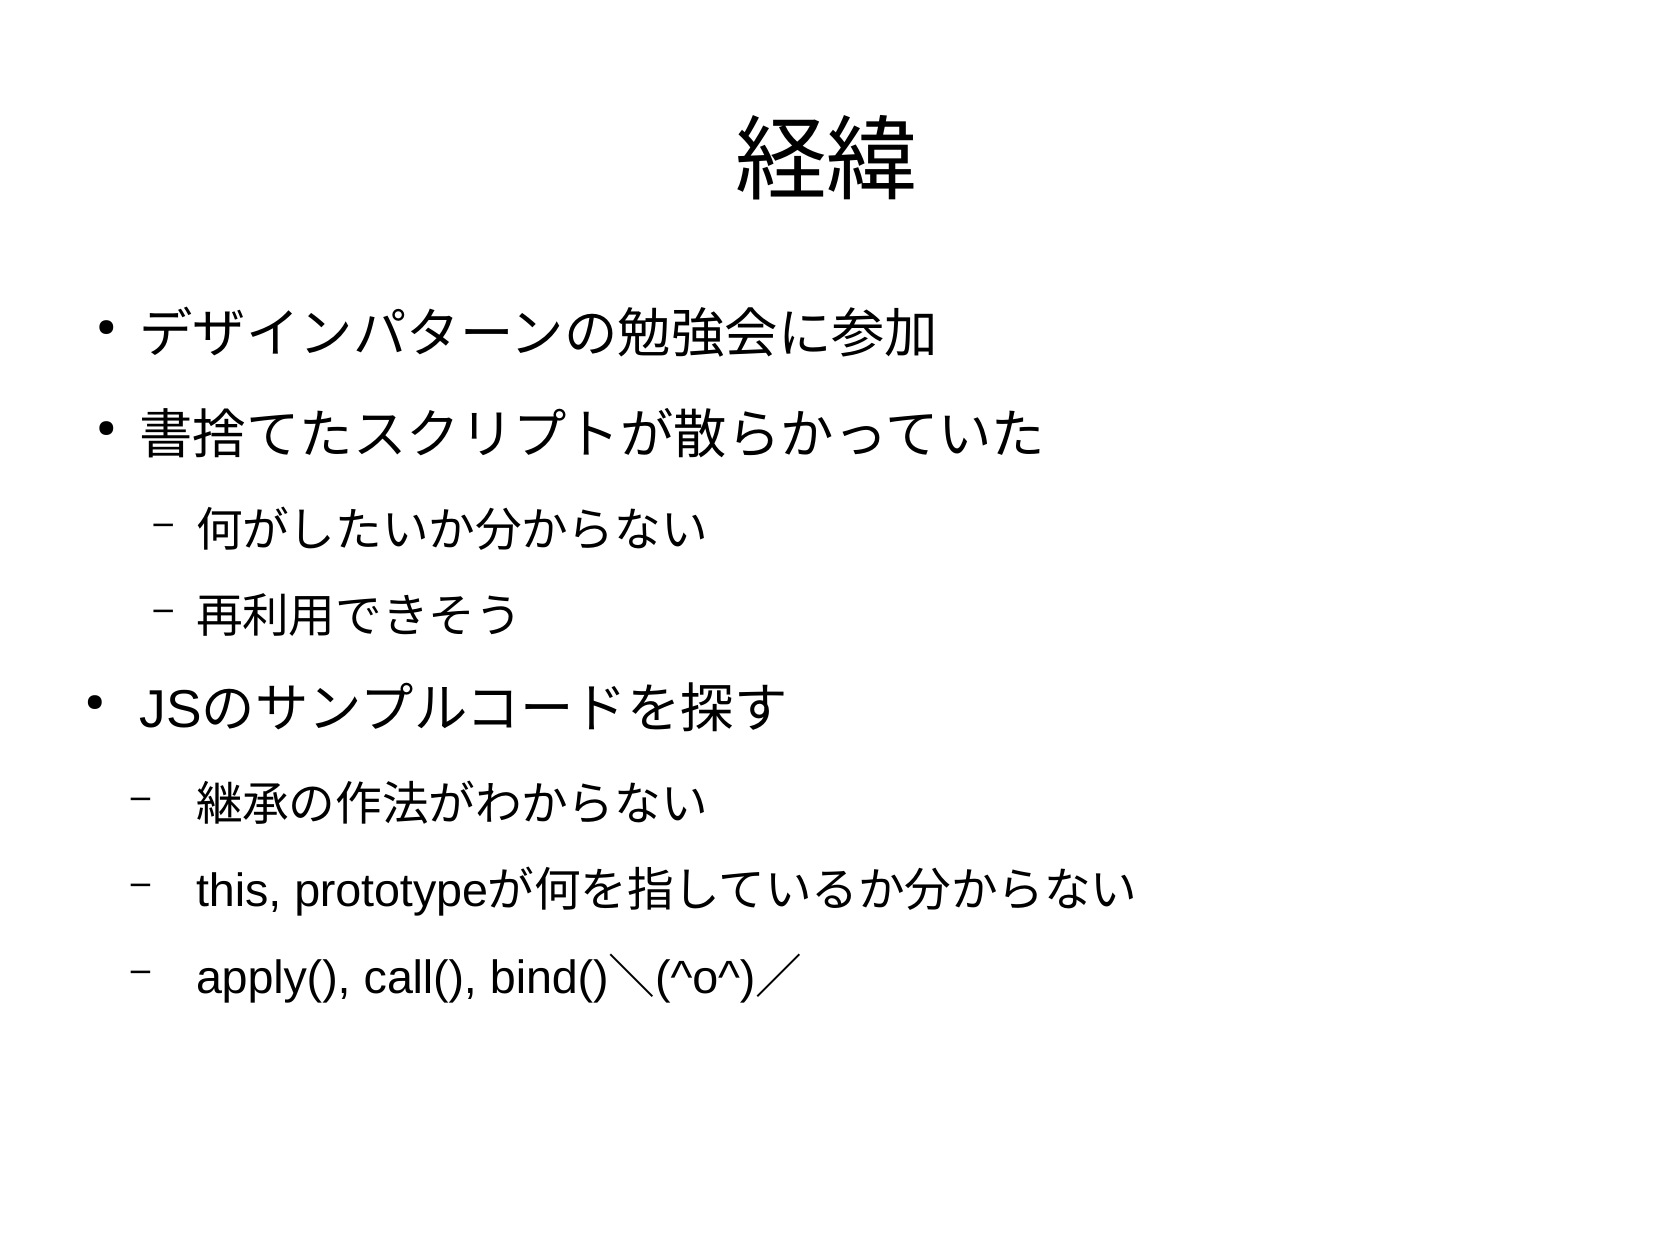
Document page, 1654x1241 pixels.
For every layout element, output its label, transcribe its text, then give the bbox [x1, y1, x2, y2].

list デザインパターンの勉強会に参加 書捨てたスクリプトが散らかっていた 何がしたいか分からない 再利用できそう JSのサンプルコードを探す 継承の作法がわからない this, prototypeが何を指しているか分からない apply(), call(), bind()＼(^o^)／ [82, 290, 1571, 1010]
title 経緯 [82, 49, 1571, 257]
